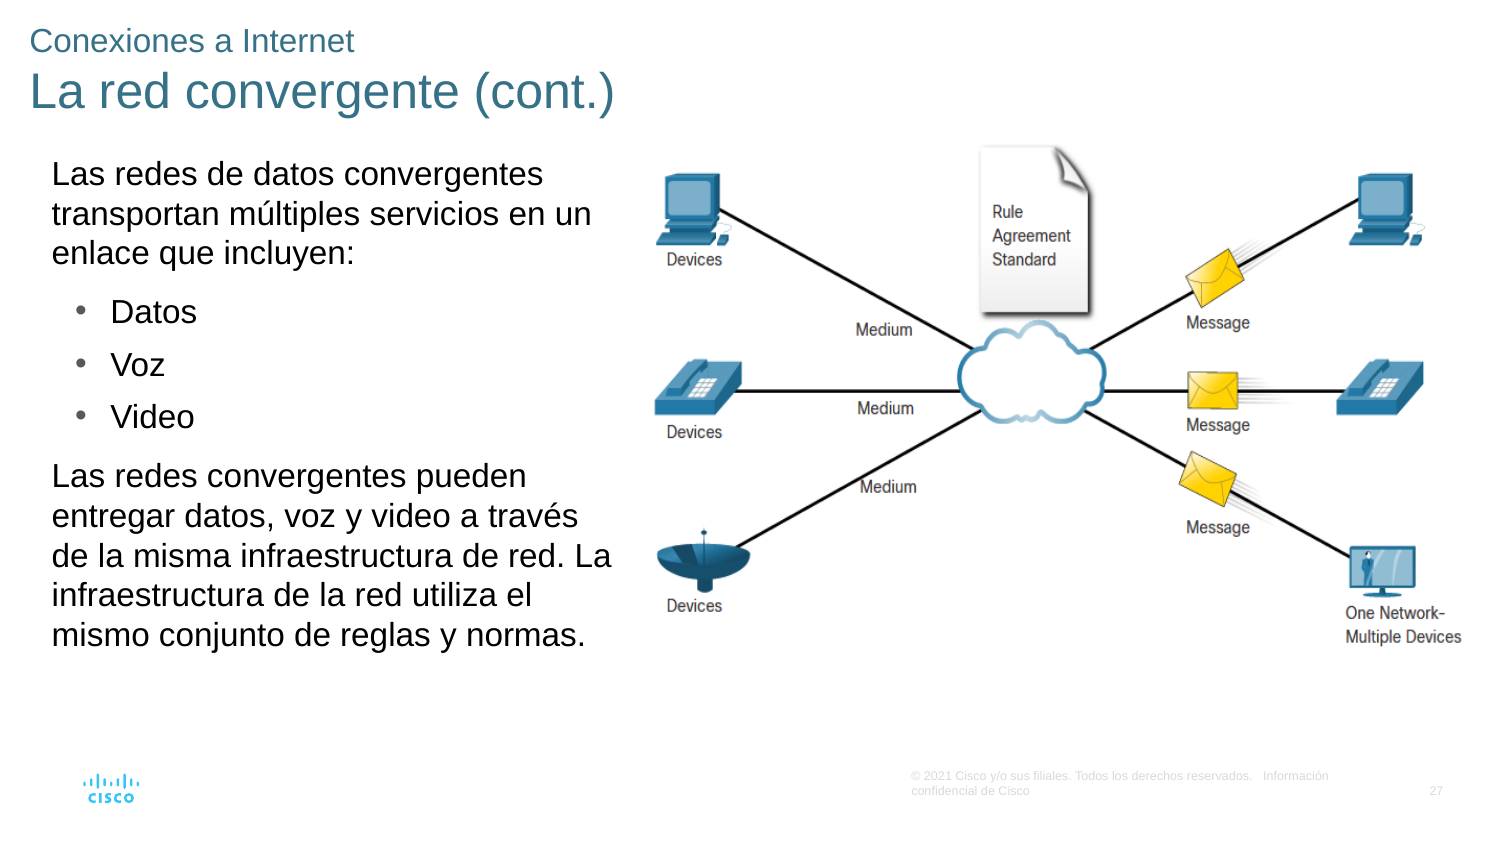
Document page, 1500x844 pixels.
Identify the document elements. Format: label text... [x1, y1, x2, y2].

title Conexiones a Internet La red convergente (cont.) [14, 6, 812, 131]
list Las redes de datos convergentes transportan múltiples servicios en un enlace que incluyen: Datos Voz Video Las redes convergentes pueden entregar datos, voz y video a través de la misma infraestructura de red. La infraestructura de la red utiliza el mismo conjunto de reglas y normas. [36, 144, 649, 650]
picture [649, 143, 1466, 650]
